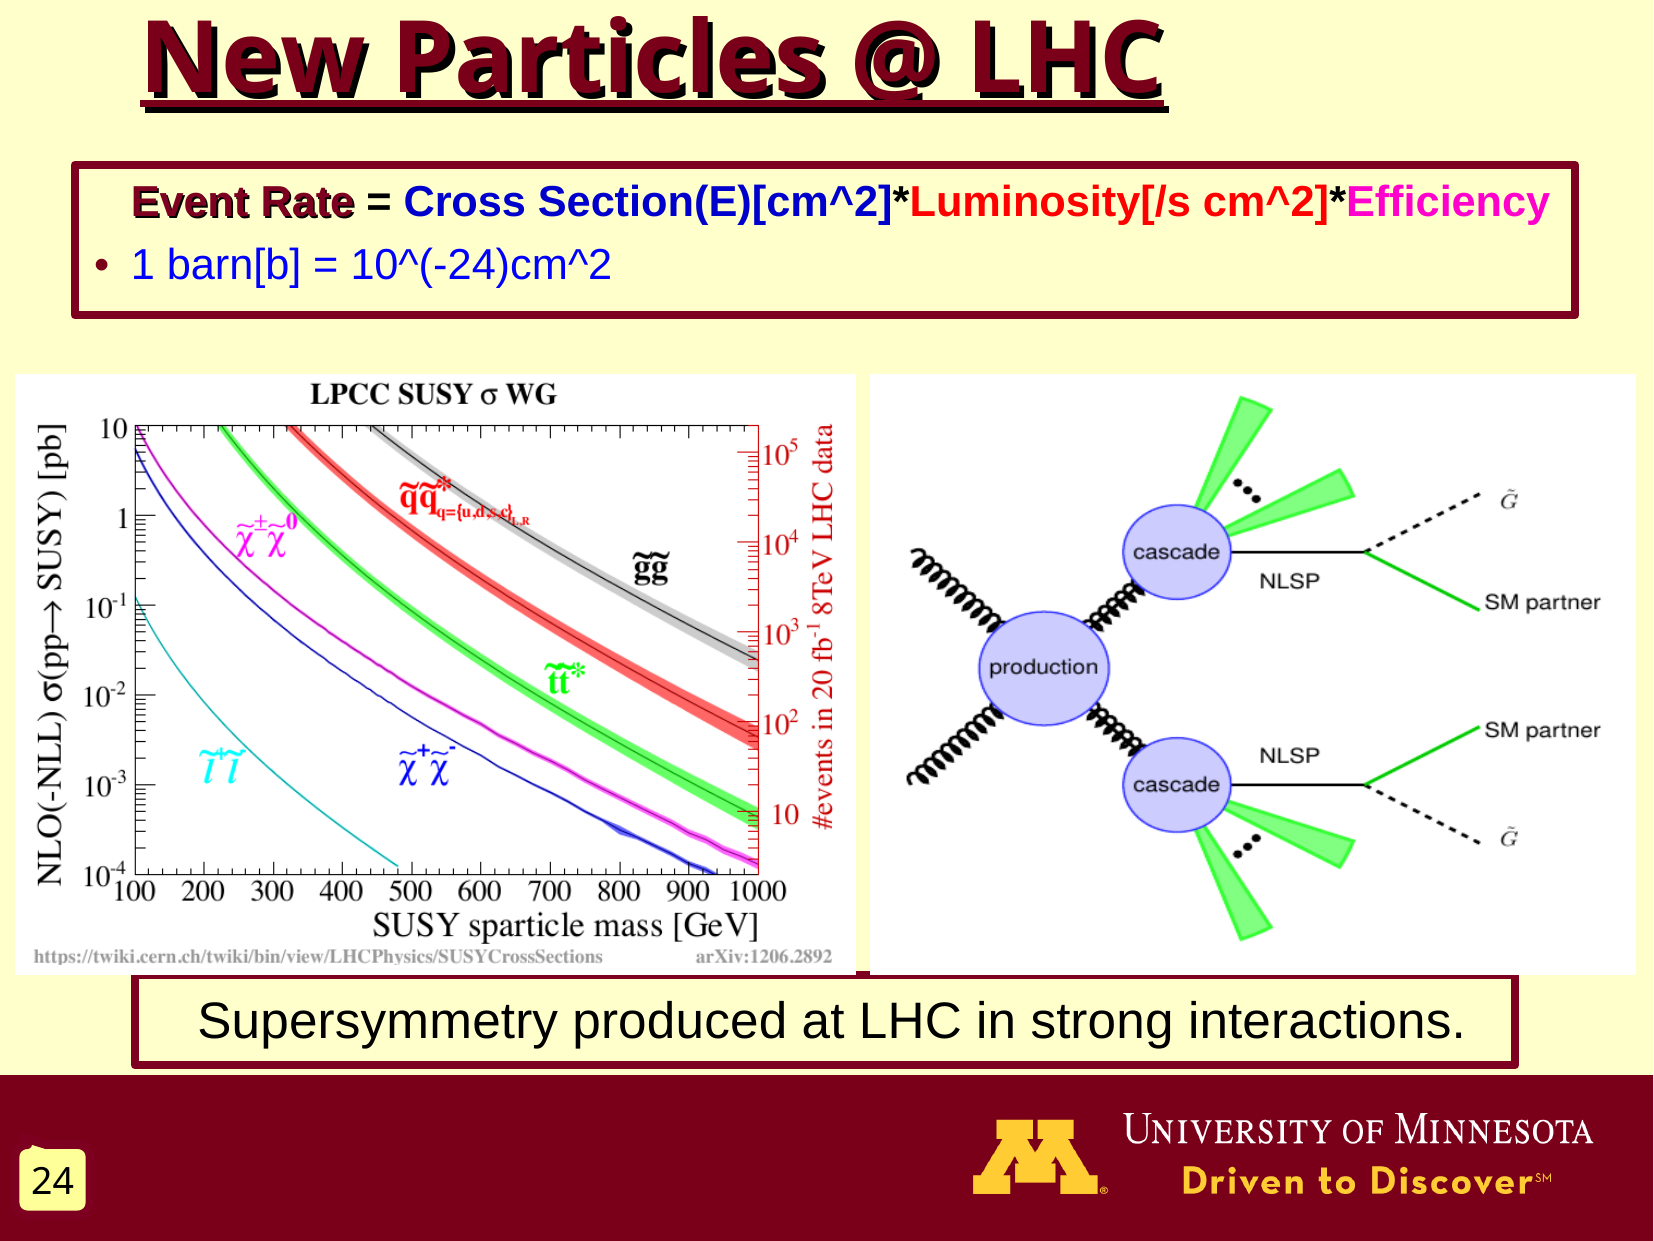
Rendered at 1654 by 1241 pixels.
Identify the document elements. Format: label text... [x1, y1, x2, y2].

picture [870, 374, 1636, 976]
list Event Rate = Cross Section(E)[cm^2]*Luminosity[/s cm^2]*Efficiency 1 barn[b] = 10^(-24)cm^2 [75, 165, 1576, 316]
list Supersymmetry produced at LHC in strong interactions. [135, 975, 1516, 1066]
picture [0, 1075, 1654, 1241]
title New Particles @ LHC [124, 0, 1531, 121]
picture [15, 374, 856, 976]
text_box 24 [15, 1137, 91, 1216]
